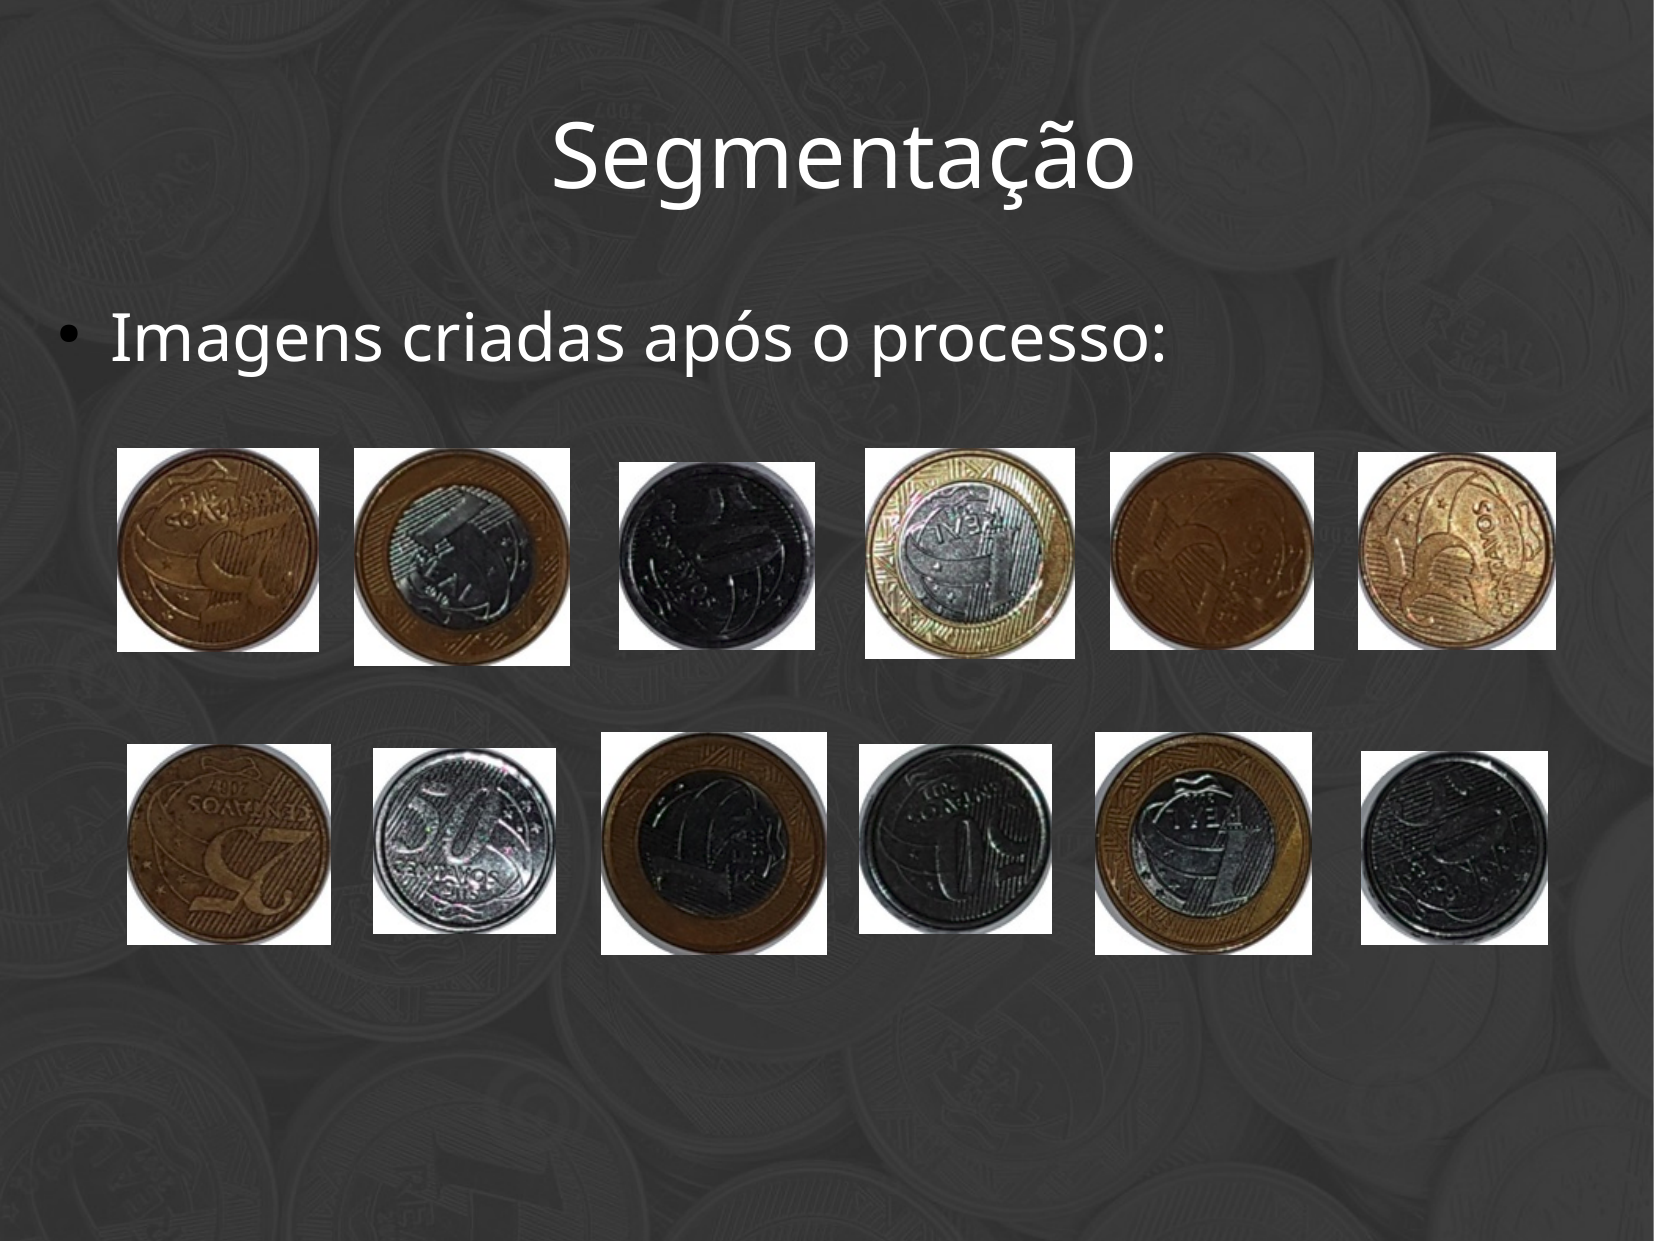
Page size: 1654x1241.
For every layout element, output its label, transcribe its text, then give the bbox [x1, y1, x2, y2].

list Imagens criadas após o processo: [39, 290, 1528, 1010]
title Segmentação [82, 49, 1571, 257]
picture [0, 0, 1654, 1241]
